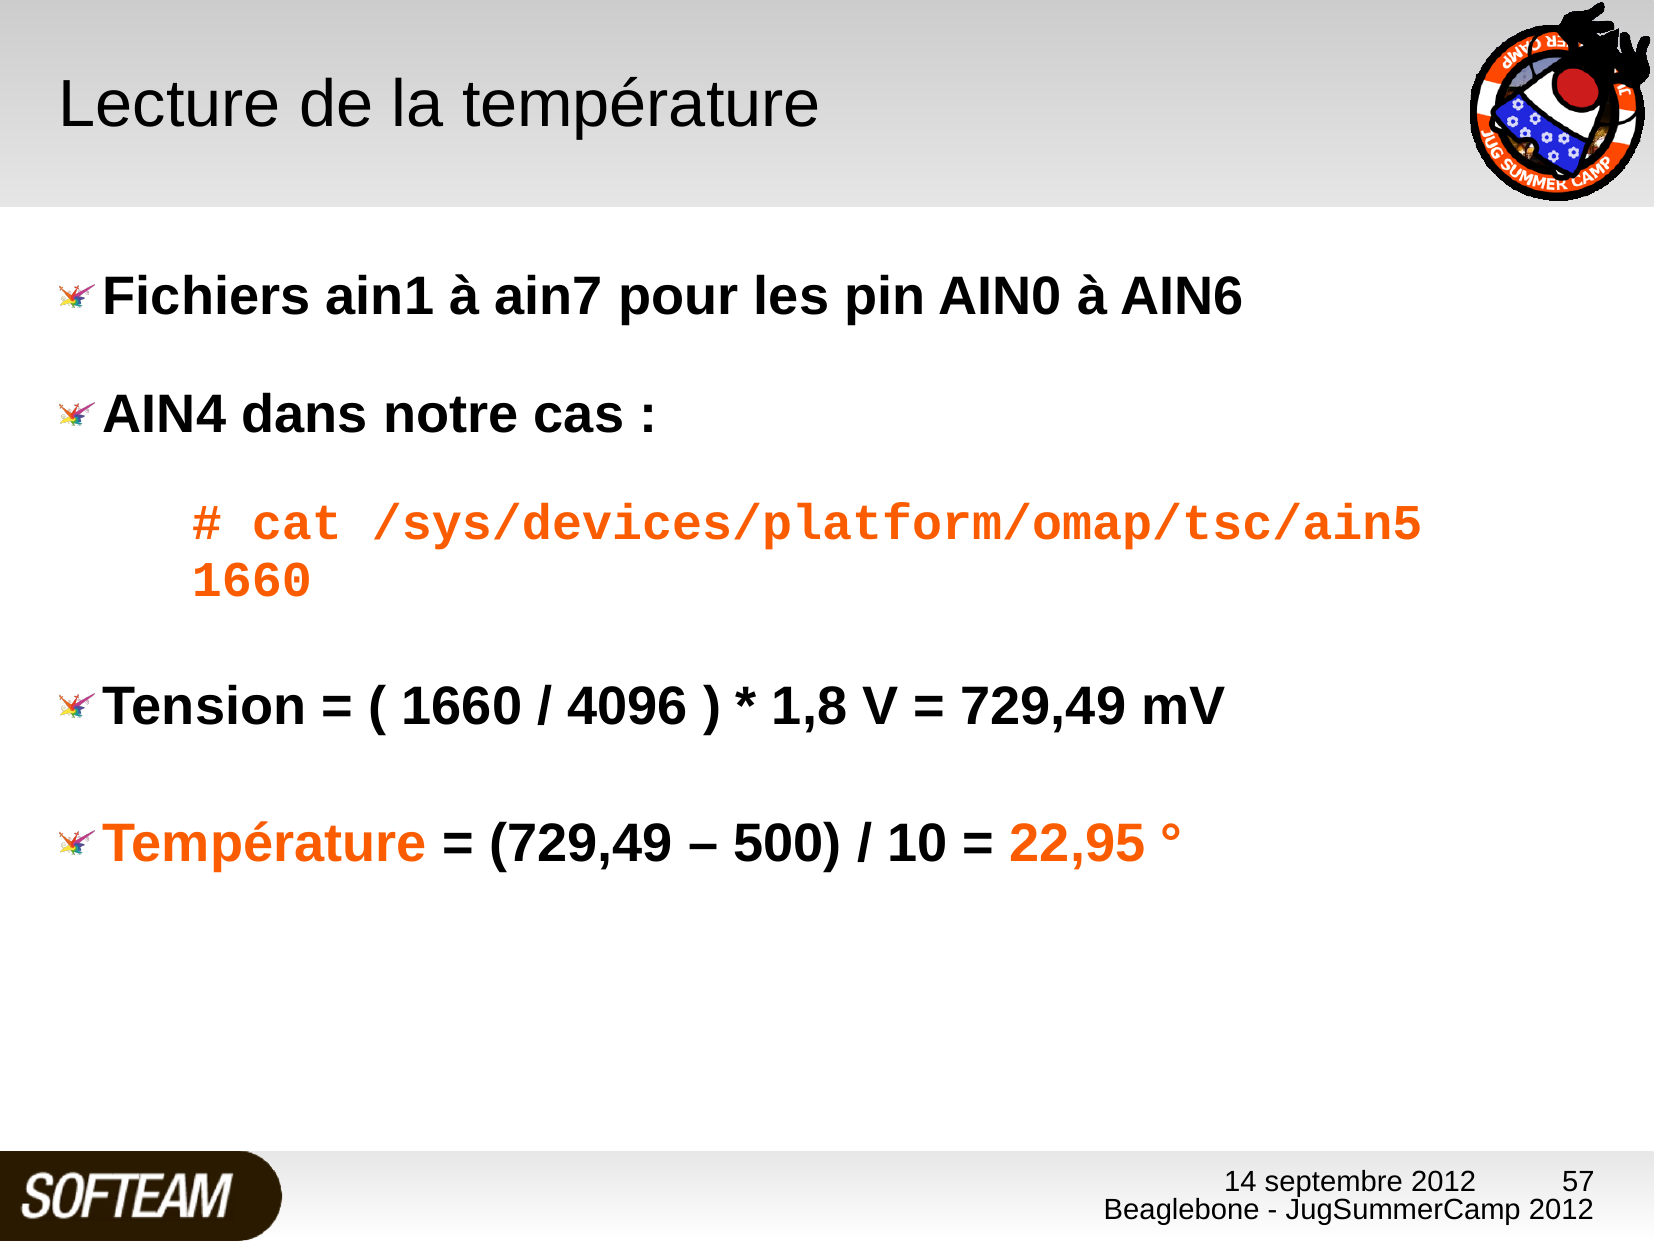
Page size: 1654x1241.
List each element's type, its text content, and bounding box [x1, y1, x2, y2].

picture [0, 1151, 286, 1241]
list Fichiers ain1 à ain7 pour les pin AIN0 à AIN6 AIN4 dans notre cas : Tension = ( 1660 / 4096 ) * 1,8 V = 729,49 mV Température = (729,49 – 500) / 10 = 22,95 ° [59, 265, 1595, 1123]
text_box # cat /sys/devices/platform/omap/tsc/ain5 1660 [177, 490, 1467, 619]
picture [1465, 0, 1654, 207]
title Lecture de la température [59, 29, 1359, 178]
